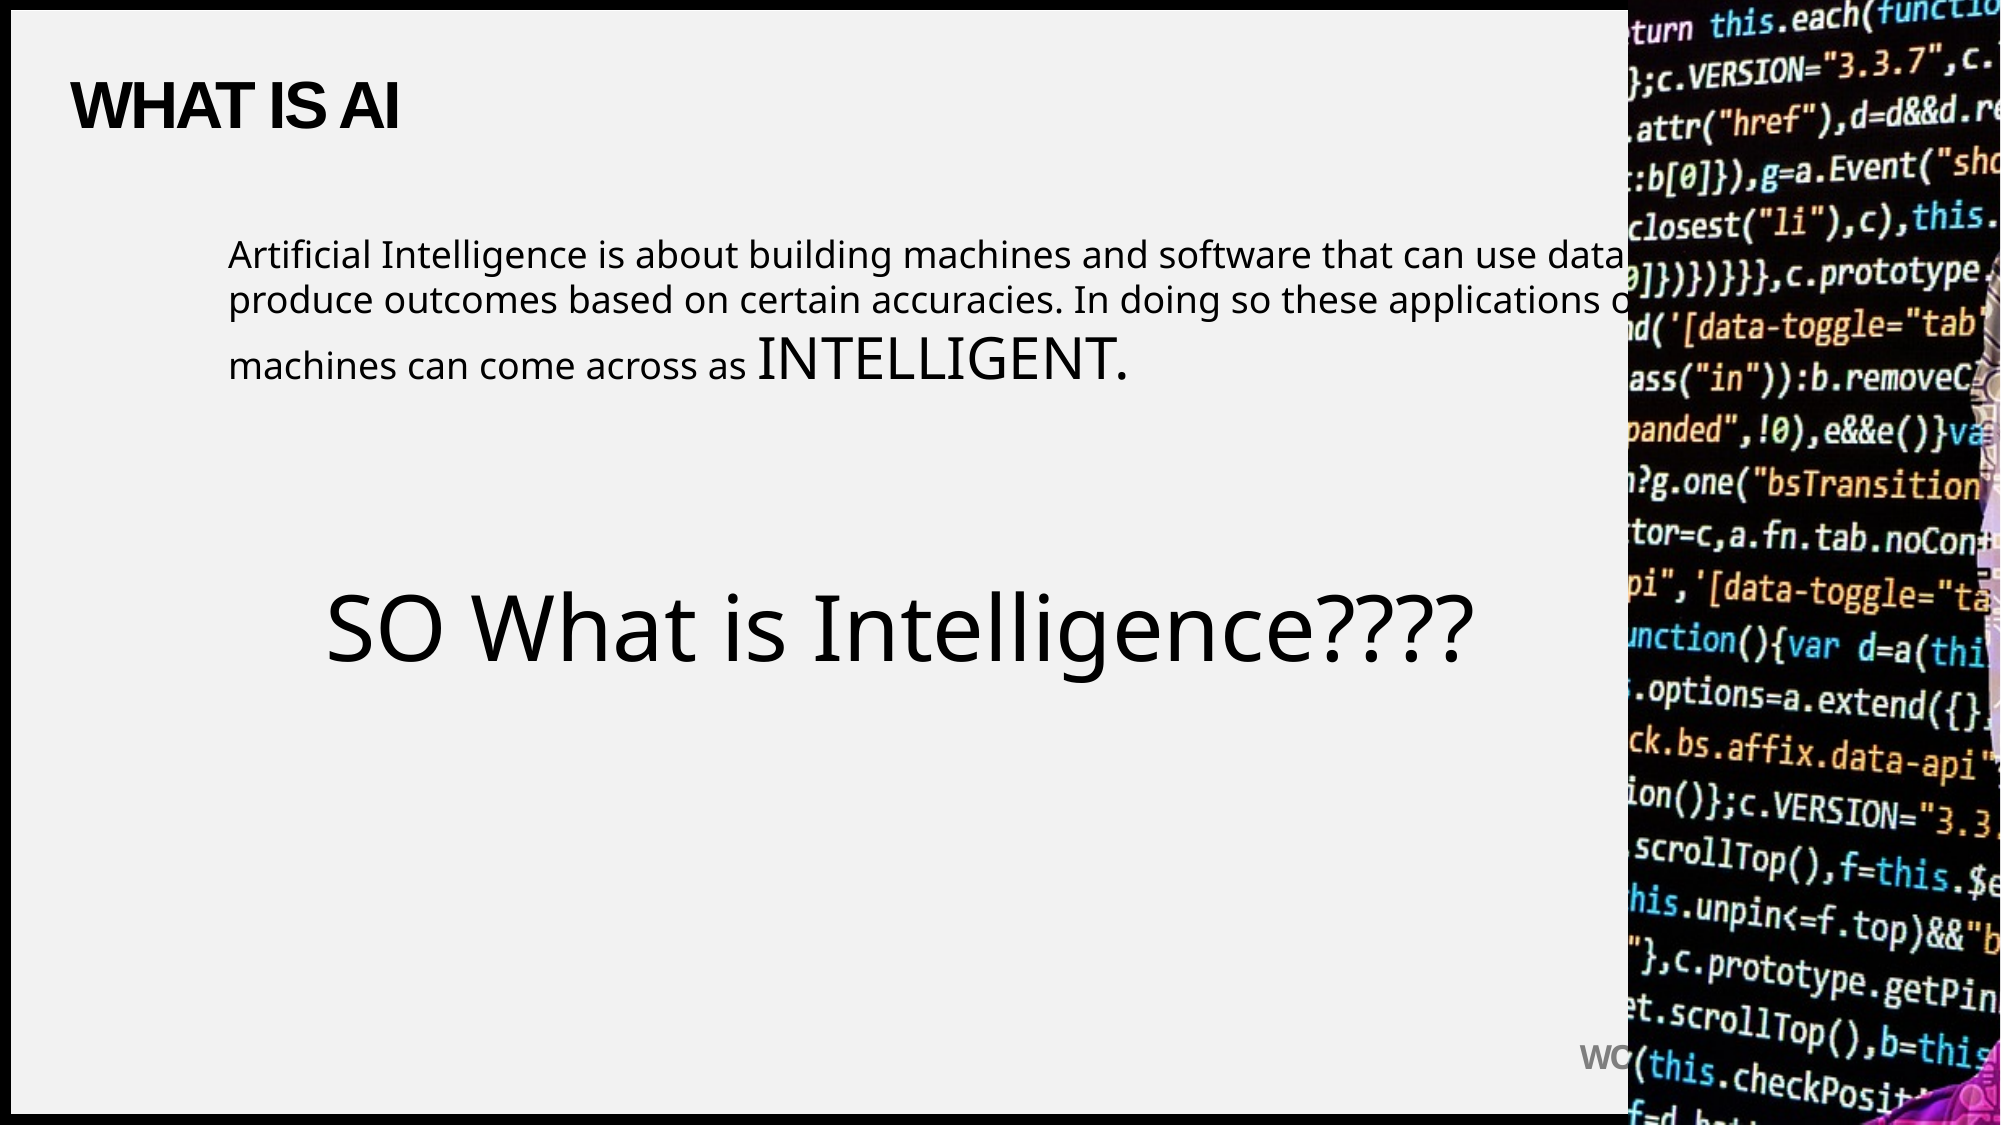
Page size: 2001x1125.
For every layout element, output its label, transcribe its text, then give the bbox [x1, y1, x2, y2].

title What is AI [70, 70, 1580, 142]
text_box Artificial Intelligence is about building machines and software that can use data to produce outcomes based on certain accuracies. In doing so these applications or machines can come across as INTELLIGENT. [213, 223, 1628, 401]
text_box SO What is Intelligence???? [310, 562, 1628, 689]
picture [1628, 0, 2000, 1125]
